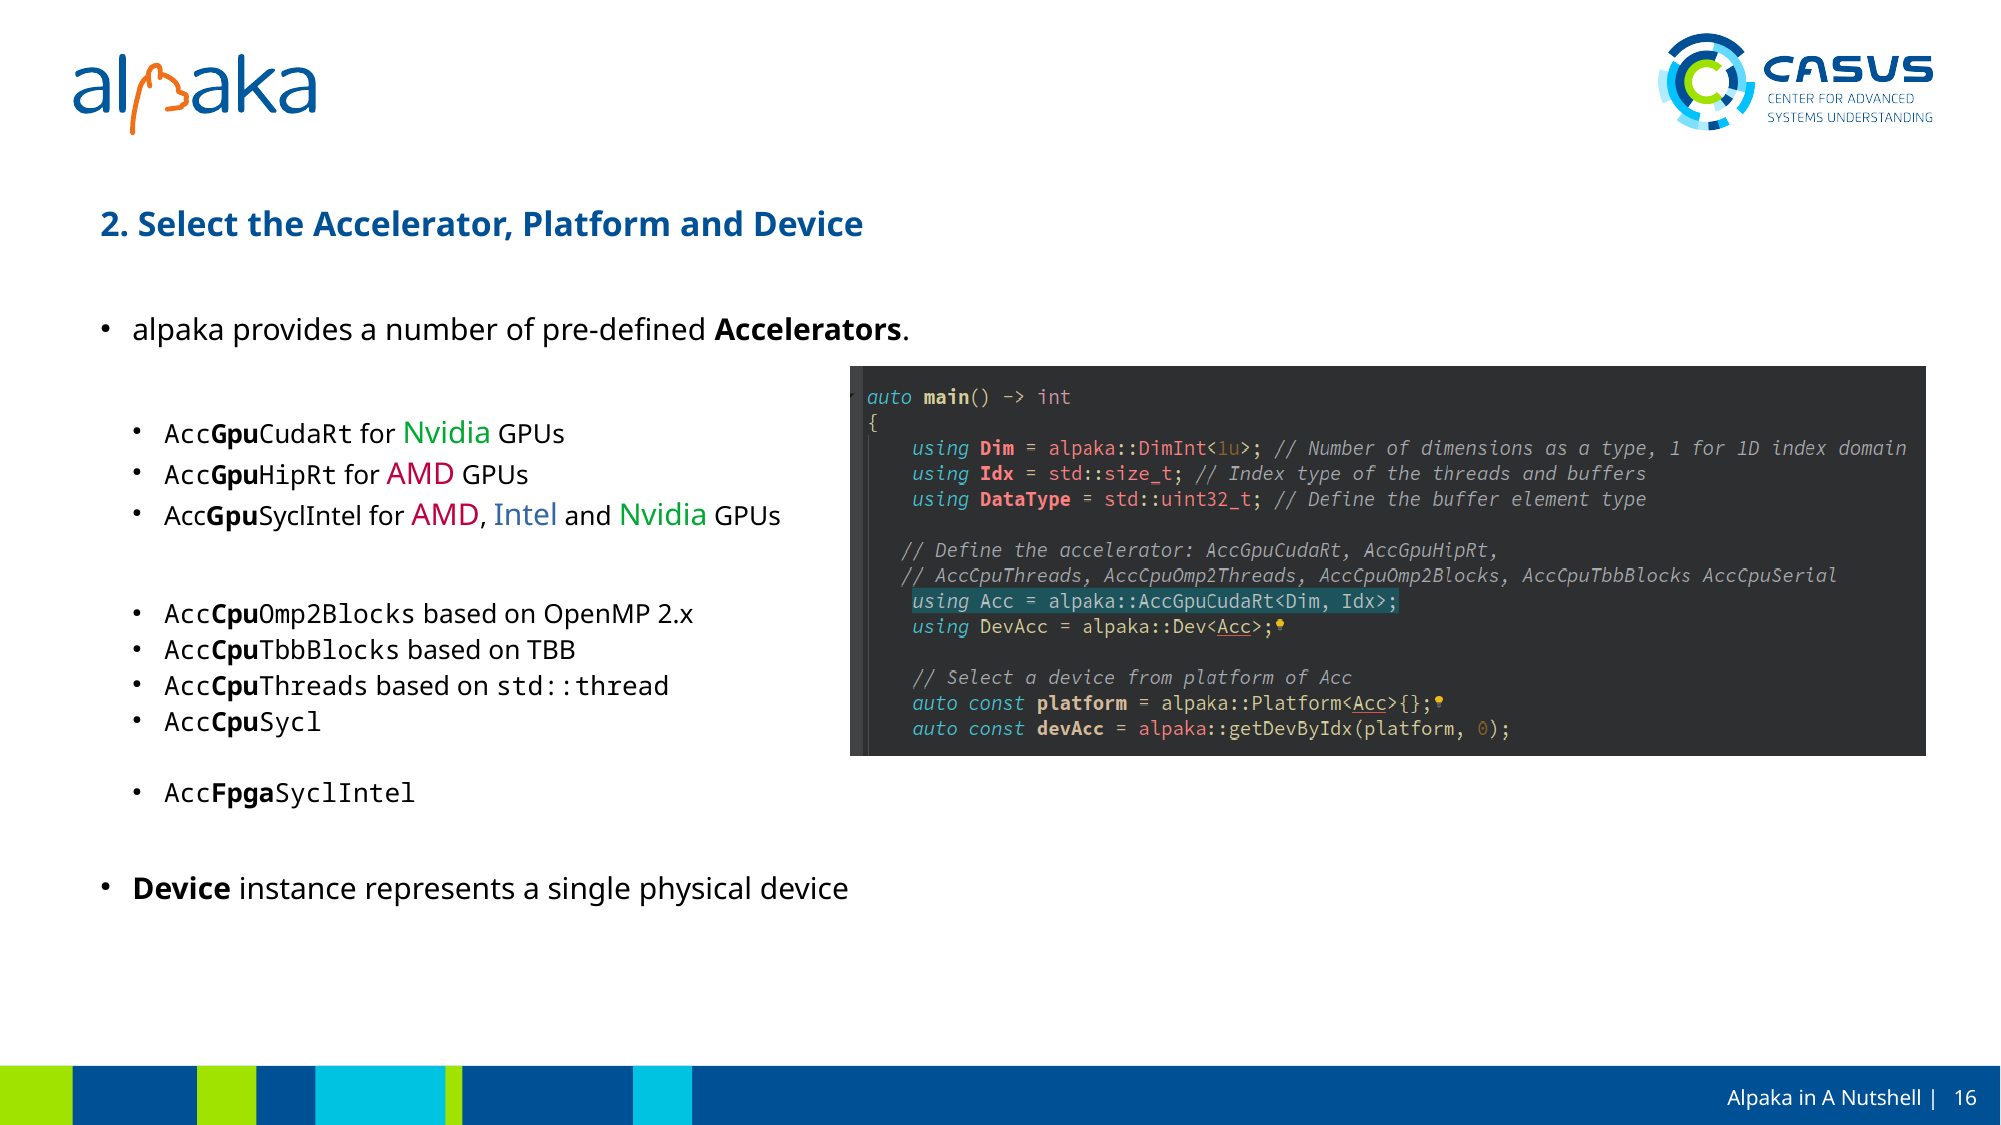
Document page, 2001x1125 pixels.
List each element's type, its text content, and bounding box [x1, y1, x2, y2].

picture [850, 366, 1926, 756]
picture [72, 53, 317, 136]
list 2. Select the Accelerator, Platform and Device alpaka provides a number of pre-defined Accelerators. AccGpuCudaRt for Nvidia GPUs AccGpuHipRt for AMD GPUs AccGpuSyclIntel for AMD, Intel and Nvidia GPUs AccCpuOmp2Blocks based on OpenMP 2.x AccCpuTbbBlocks based on TBB AccCpuThreads based on std::thread AccCpuSycl AccFpgaSyclIntel Device instance represents a single physical device [100, 200, 914, 916]
picture [1658, 33, 1933, 131]
